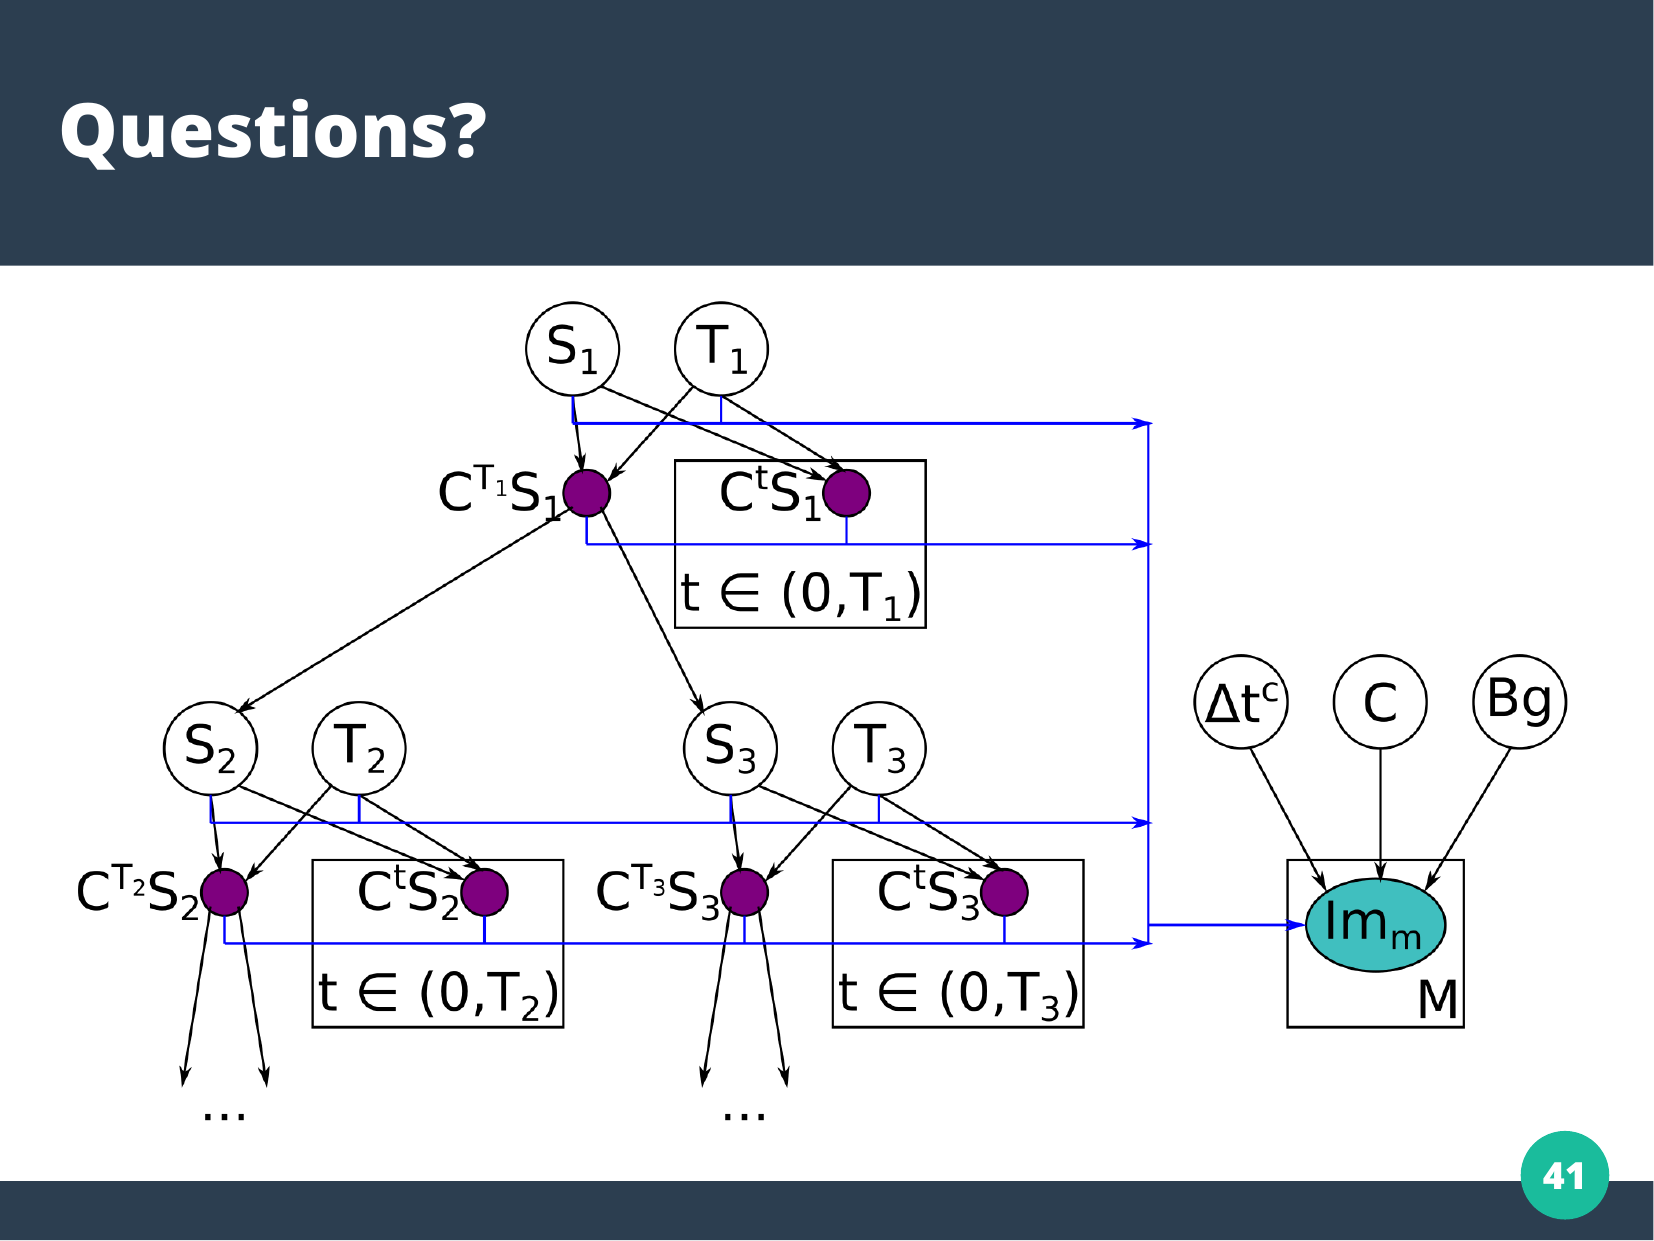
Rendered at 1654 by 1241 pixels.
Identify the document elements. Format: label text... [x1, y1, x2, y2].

title Questions? [59, 49, 1595, 207]
picture [71, 293, 1575, 1129]
